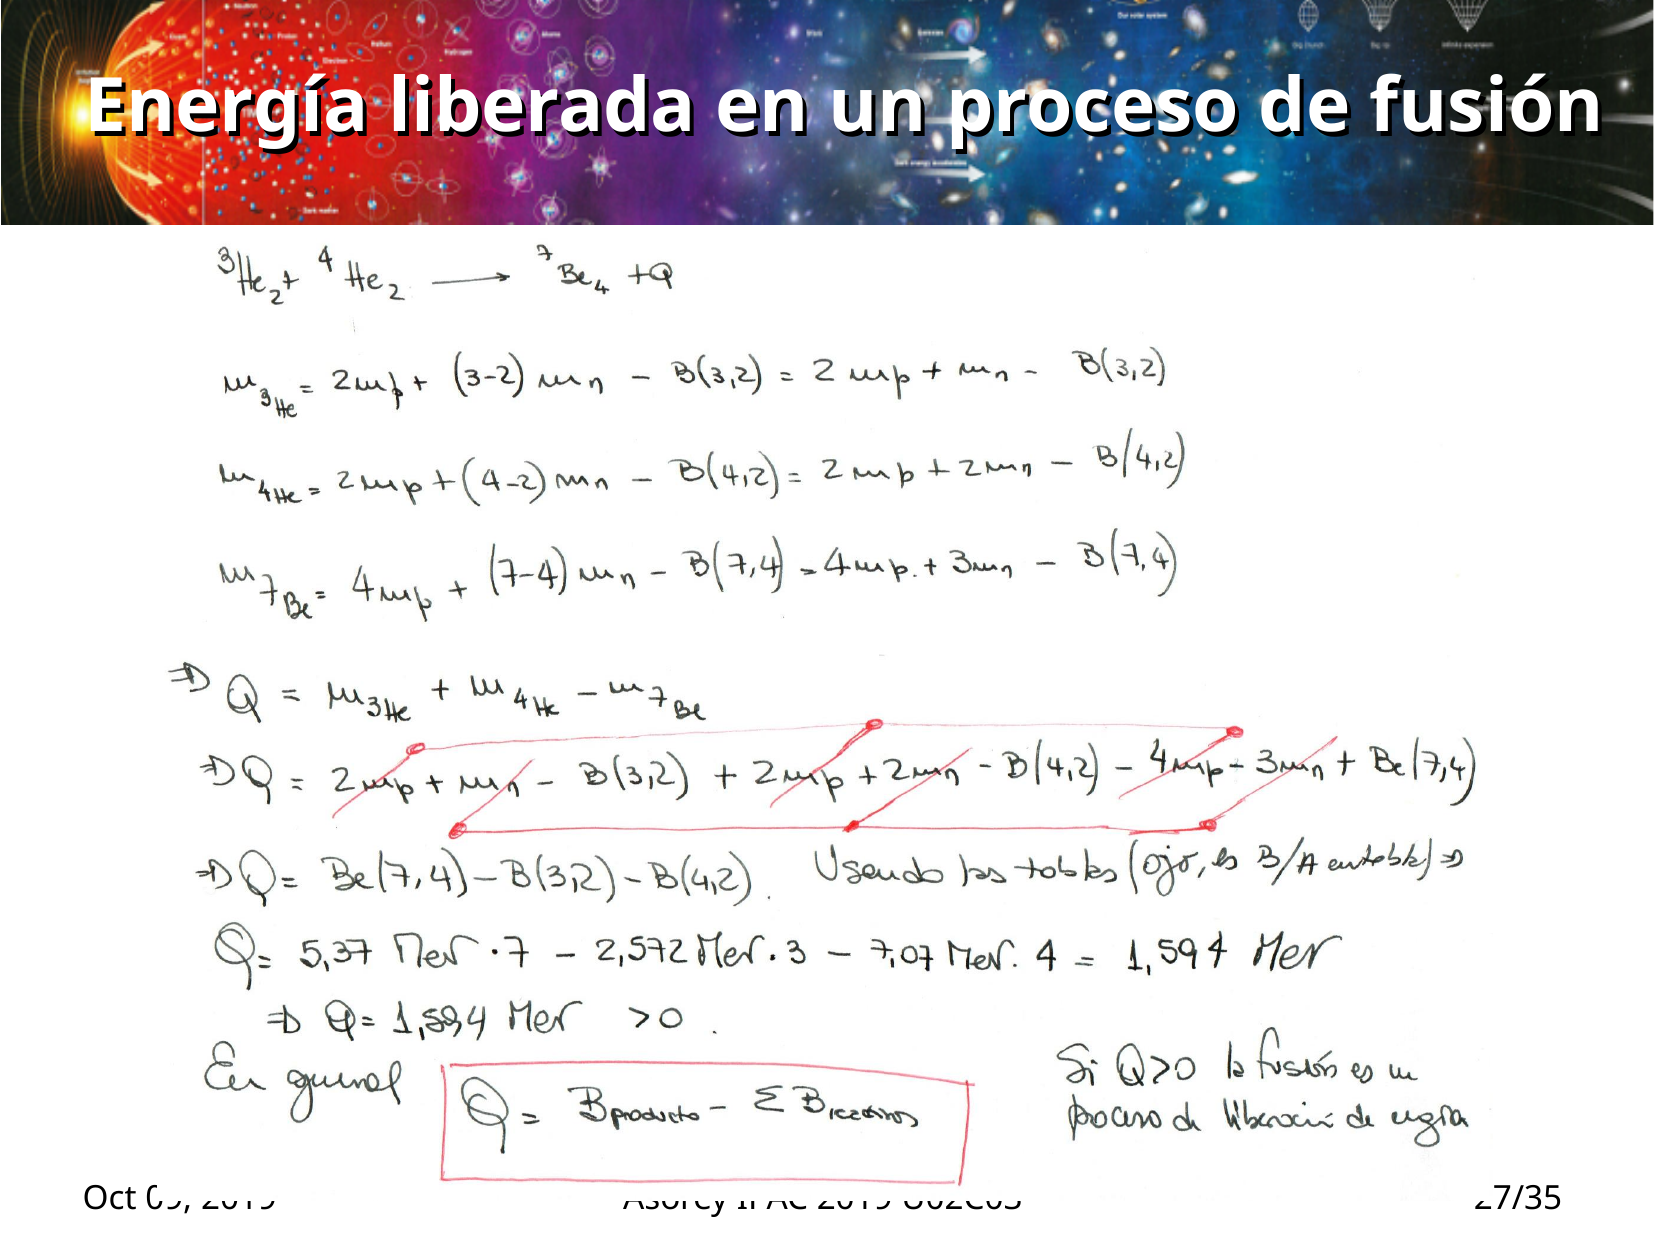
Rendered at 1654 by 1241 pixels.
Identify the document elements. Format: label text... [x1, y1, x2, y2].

picture [1, 0, 1654, 1201]
title Energía liberada en un proceso de fusión [45, 15, 1606, 191]
